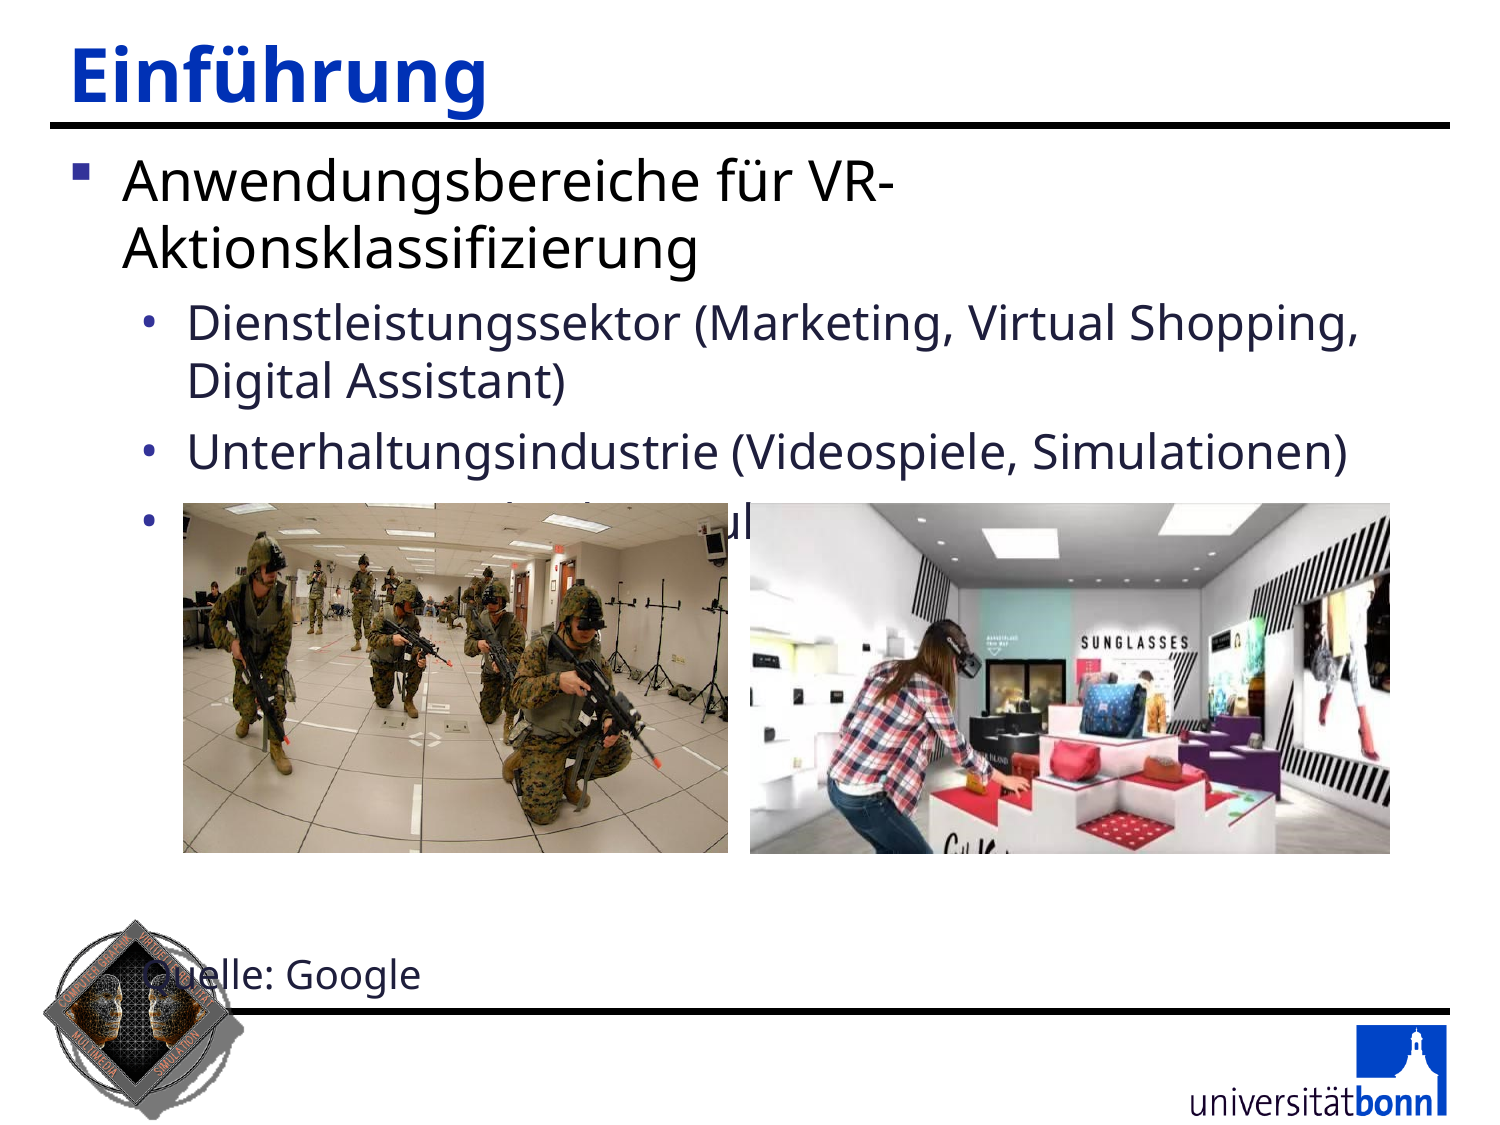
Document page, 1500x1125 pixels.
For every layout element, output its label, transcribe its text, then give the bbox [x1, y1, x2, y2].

picture [183, 503, 728, 853]
picture [750, 503, 1390, 854]
picture [41, 917, 229, 1106]
picture [1189, 1023, 1448, 1117]
list Anwendungsbereiche für VR-Aktionsklassifizierung Dienstleistungssektor (Marketing, Virtual Shopping, Digital Assistant) Unterhaltungsindustrie (Videospiele, Simulationen) Trainings- und Lehrsimulationen Quelle: Google [53, 137, 1447, 1012]
title Einführung [53, 18, 1447, 126]
